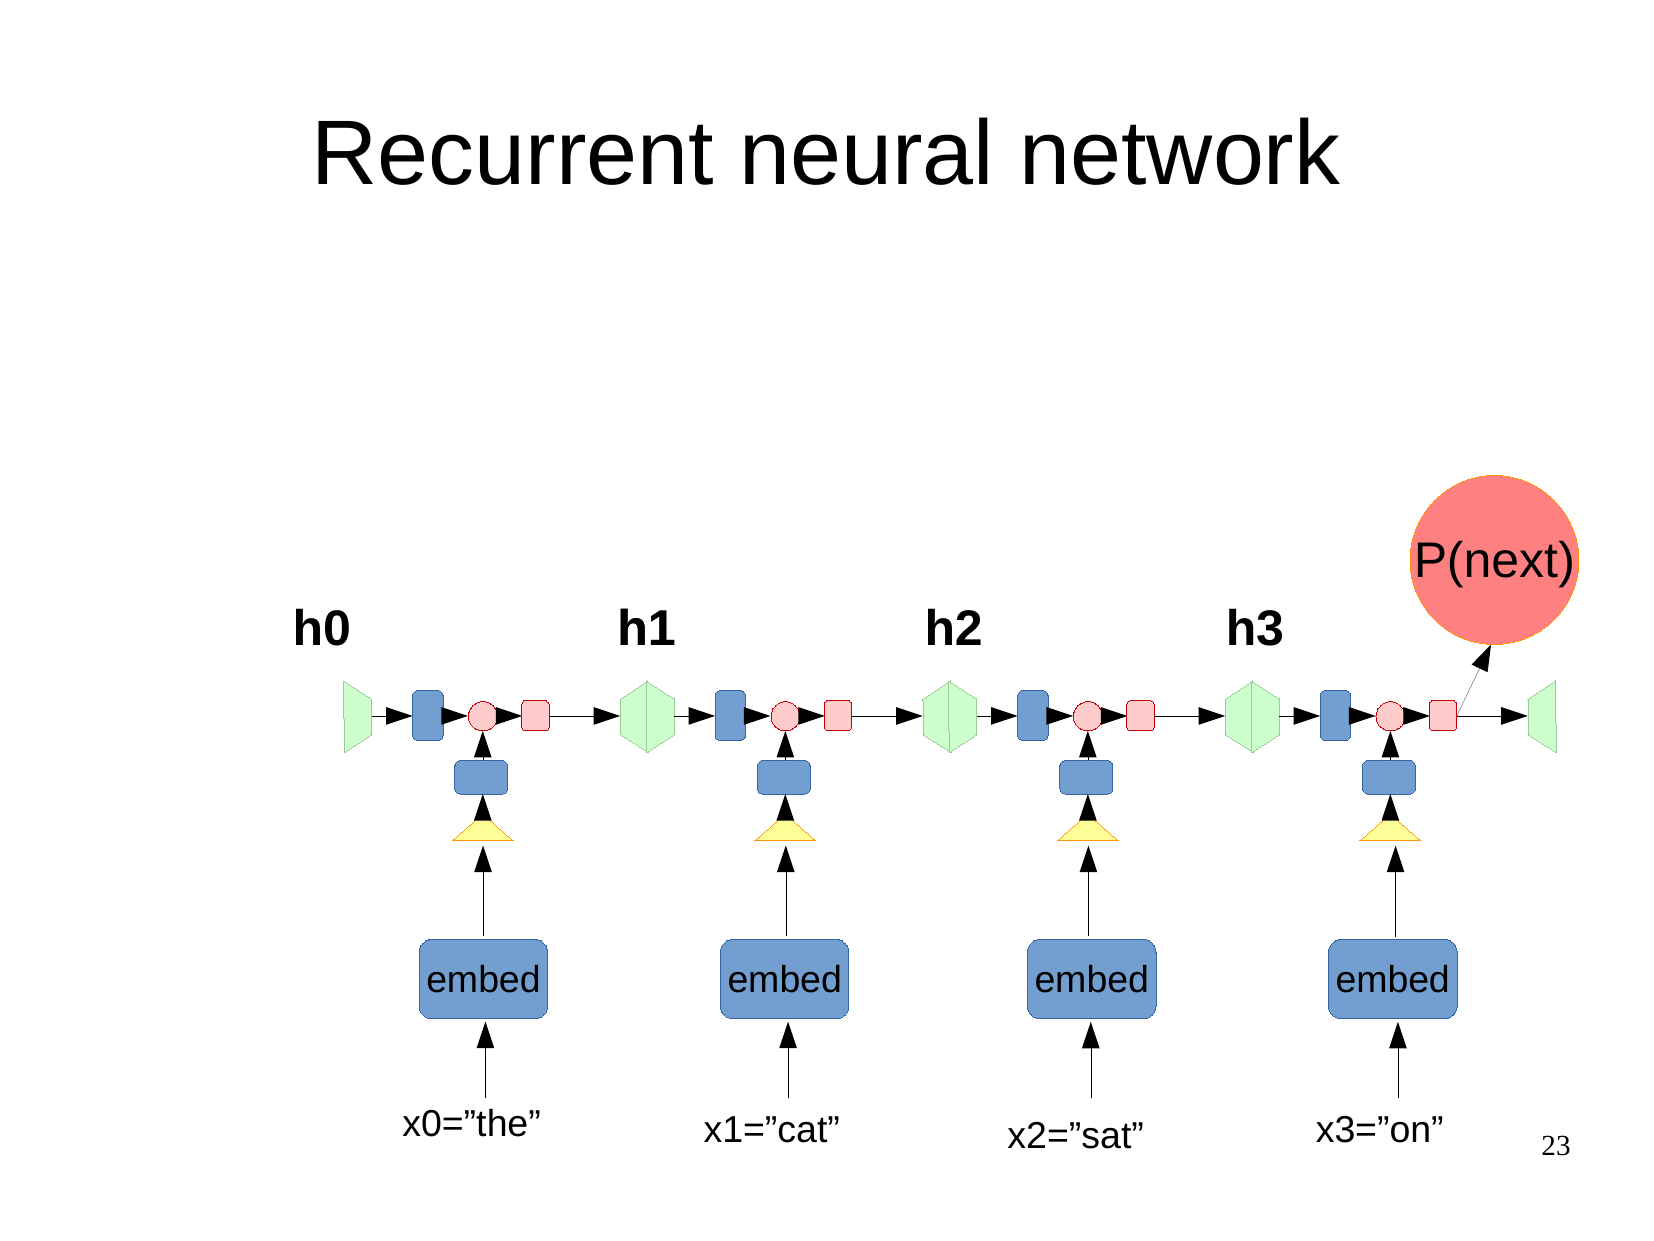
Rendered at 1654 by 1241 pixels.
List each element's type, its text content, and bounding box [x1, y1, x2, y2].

text_box embed [1027, 939, 1157, 1019]
text_box x2=”sat” [992, 1107, 1219, 1165]
text_box embed [720, 939, 849, 1019]
text_box [824, 700, 852, 731]
text_box [1362, 760, 1416, 795]
text_box [1429, 700, 1457, 731]
text_box h3 [1211, 592, 1338, 684]
text_box [620, 684, 675, 753]
text_box P(next) [1410, 475, 1579, 645]
text_box [1375, 701, 1403, 731]
text_box [1320, 690, 1351, 741]
text_box [754, 821, 816, 841]
text_box [1017, 690, 1049, 741]
text_box [922, 684, 977, 753]
text_box [1057, 821, 1119, 841]
text_box [1126, 700, 1155, 731]
text_box embed [419, 939, 548, 1019]
text_box x1=”cat” [688, 1101, 899, 1159]
text_box h2 [909, 592, 1037, 684]
text_box [1225, 684, 1280, 753]
title Recurrent neural network [82, 49, 1571, 257]
text_box [1059, 760, 1113, 795]
text_box [771, 701, 798, 731]
text_box [468, 701, 495, 731]
text_box embed [1328, 939, 1458, 1019]
text_box [1073, 701, 1100, 731]
text_box h0 [277, 592, 405, 684]
text_box h1 [602, 592, 730, 684]
text_box [715, 690, 746, 741]
text_box [1527, 680, 1557, 753]
text_box [1359, 821, 1421, 841]
text_box [521, 700, 550, 731]
text_box [757, 760, 811, 795]
text_box x0=”the” [387, 1095, 597, 1152]
text_box [343, 684, 372, 753]
text_box [412, 690, 444, 741]
text_box x3=”on” [1301, 1101, 1515, 1159]
text_box [452, 821, 514, 841]
text_box [454, 760, 508, 795]
